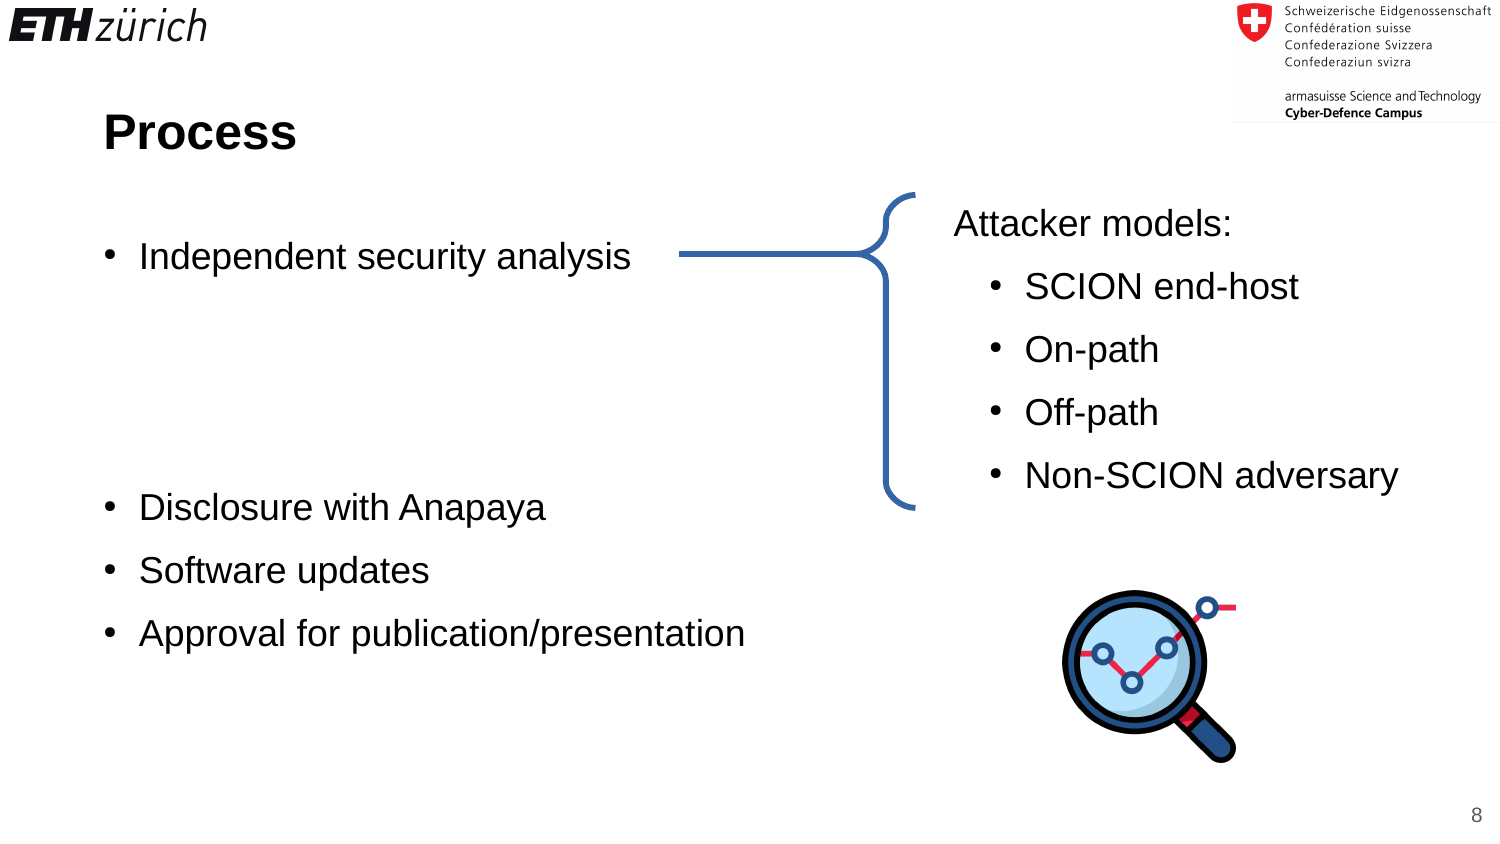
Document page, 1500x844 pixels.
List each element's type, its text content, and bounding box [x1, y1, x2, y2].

text_box Attacker models: SCION end-host On-path Off-path Non-SCION adversary [938, 194, 1441, 504]
picture [1062, 590, 1236, 763]
text_box Process [88, 88, 1182, 178]
picture [1232, 0, 1500, 123]
picture [8, 8, 207, 42]
text_box Independent security analysis Disclosure with Anapaya Software updates Approval for publication/presentation [88, 206, 798, 726]
